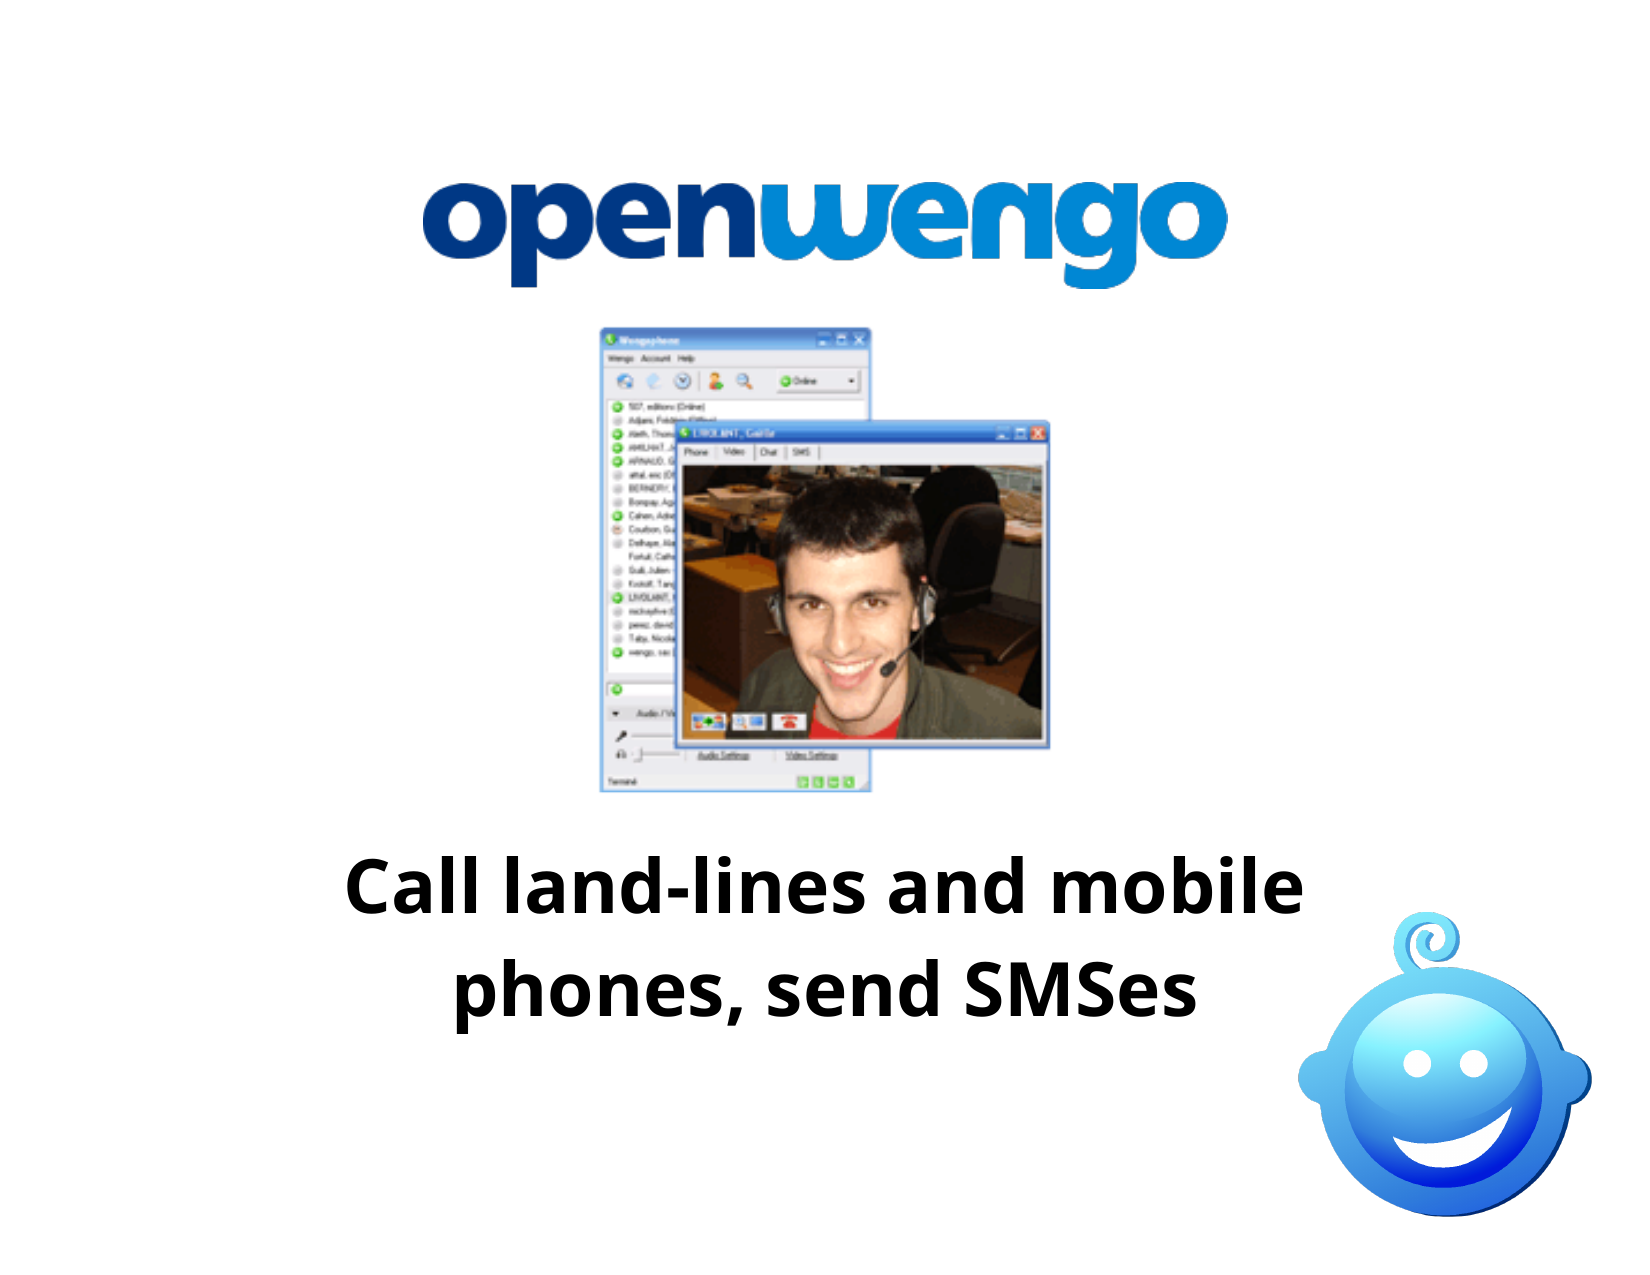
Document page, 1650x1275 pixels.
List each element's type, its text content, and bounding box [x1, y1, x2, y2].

picture [595, 323, 1056, 798]
picture [423, 182, 1228, 289]
picture [1298, 911, 1592, 1217]
text_box Call land-lines and mobile phones, send SMSes [293, 826, 1357, 1022]
